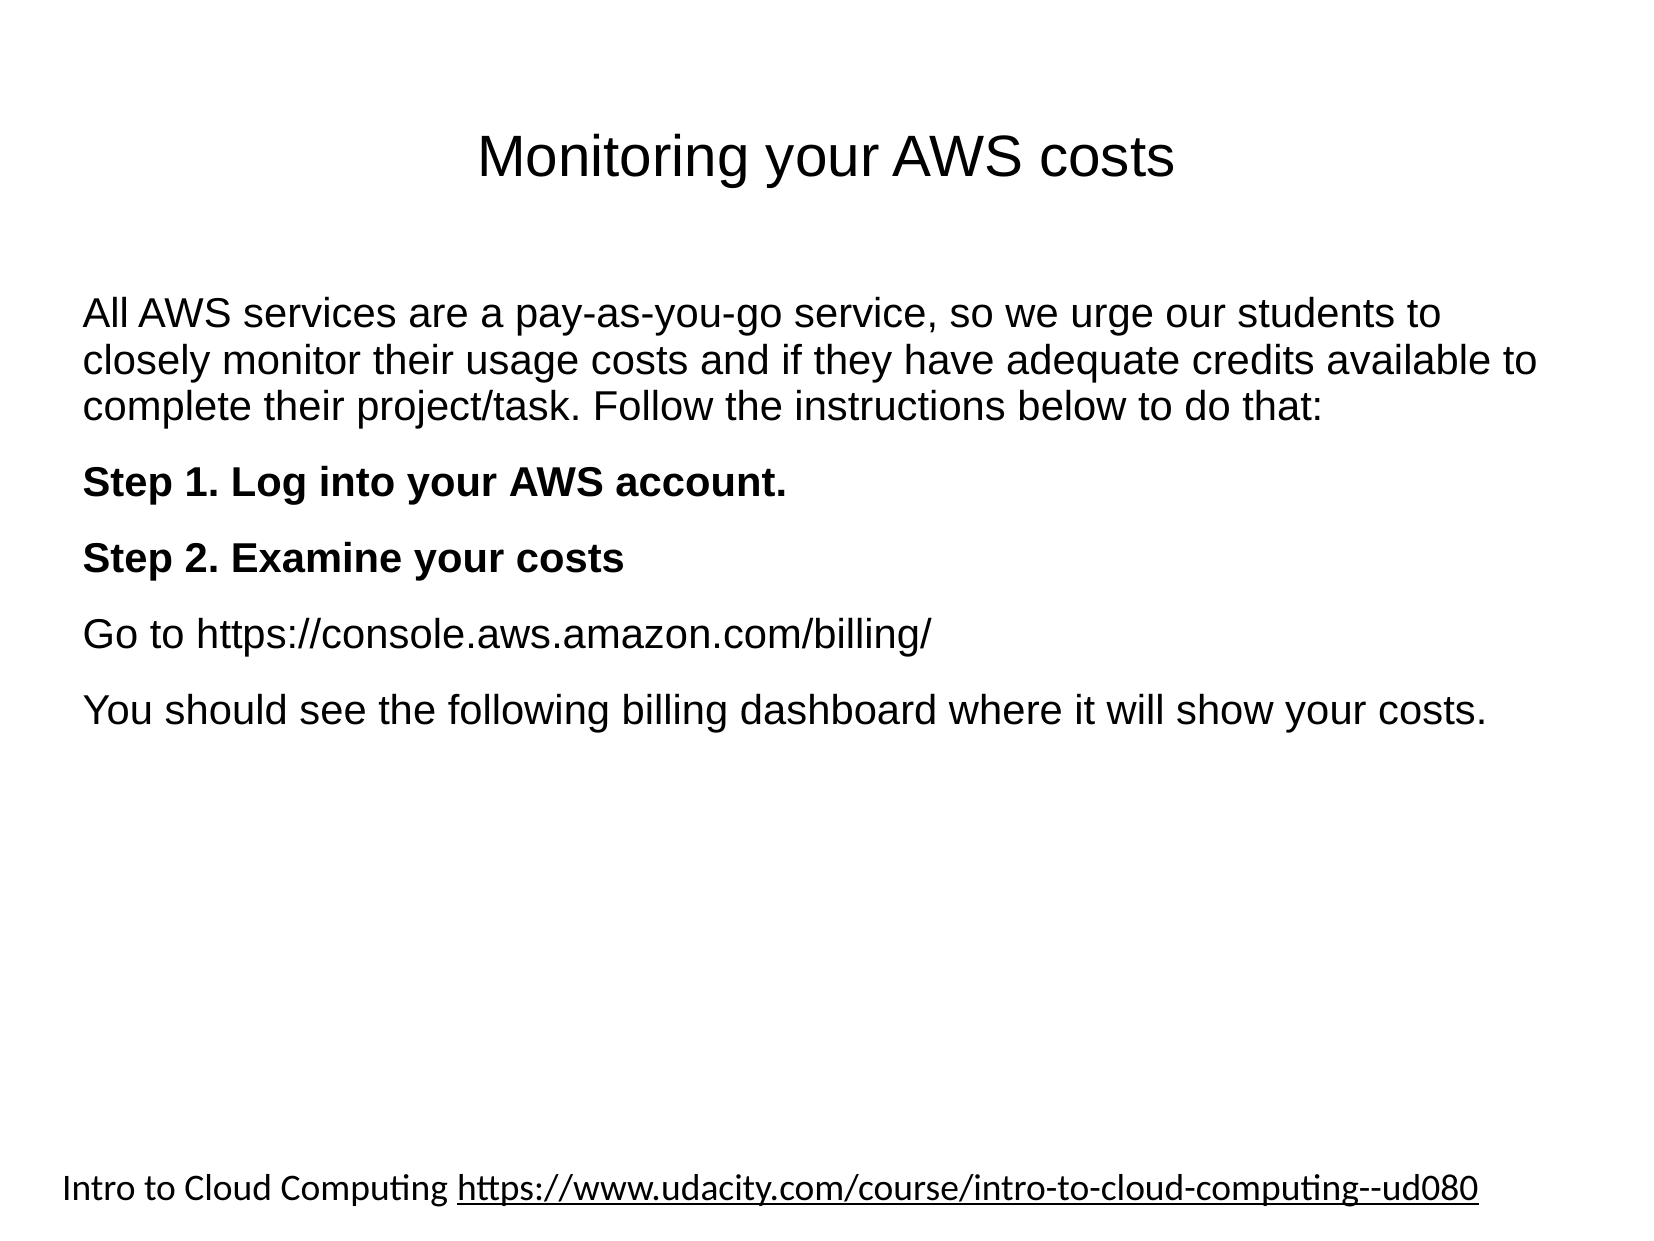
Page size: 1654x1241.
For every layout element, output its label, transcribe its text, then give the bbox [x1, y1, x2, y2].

title Monitoring your AWS costs [82, 49, 1571, 257]
text_box Intro to Cloud Computing https://www.udacity.com/course/intro-to-cloud-computing--ud080 [47, 1164, 1620, 1241]
list All AWS services are a pay-as-you-go service, so we urge our students to closely monitor their usage costs and if they have adequate credits available to complete their project/task. Follow the instructions below to do that: Step 1. Log into your AWS account. Step 2. Examine your costs Go to https://console.aws.amazon.com/billing/ You should see the following billing dashboard where it will show your costs. [82, 290, 1571, 1010]
